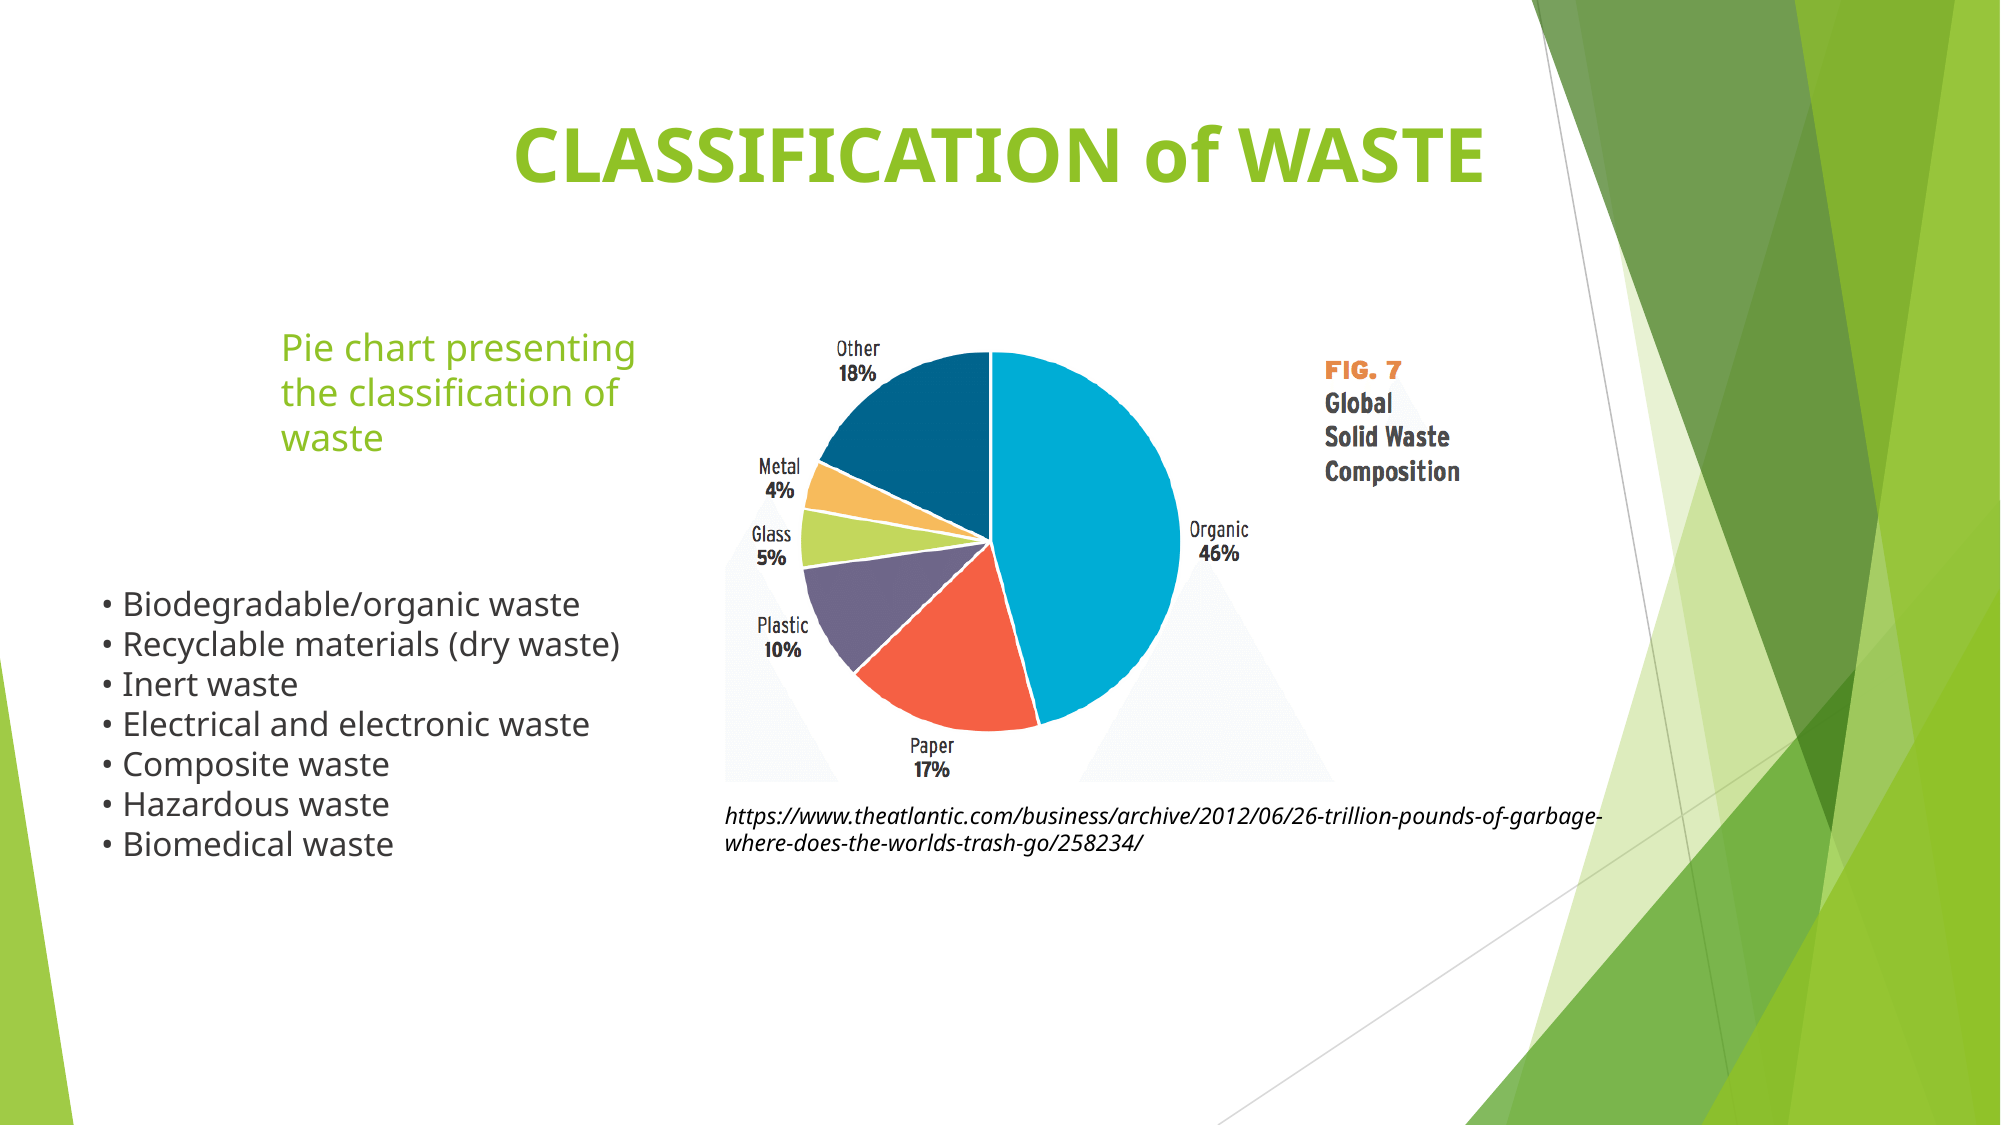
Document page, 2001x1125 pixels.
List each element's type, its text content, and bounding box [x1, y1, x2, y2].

text_box • Biodegradable/organic waste • Recyclable materials (dry waste) • Inert waste • Electrical and electronic waste • Composite waste • Hazardous waste • Biomedical waste [85, 575, 684, 874]
text_box https://www.theatlantic.com/business/archive/2012/06/26-trillion-pounds-of-garbage-where-does-the-worlds-trash-go/258234/ [709, 793, 1639, 865]
picture [725, 321, 1471, 782]
title CLASSIFICATION of WASTE [294, 99, 1706, 317]
text_box Pie chart presenting the classification of waste [265, 316, 664, 468]
